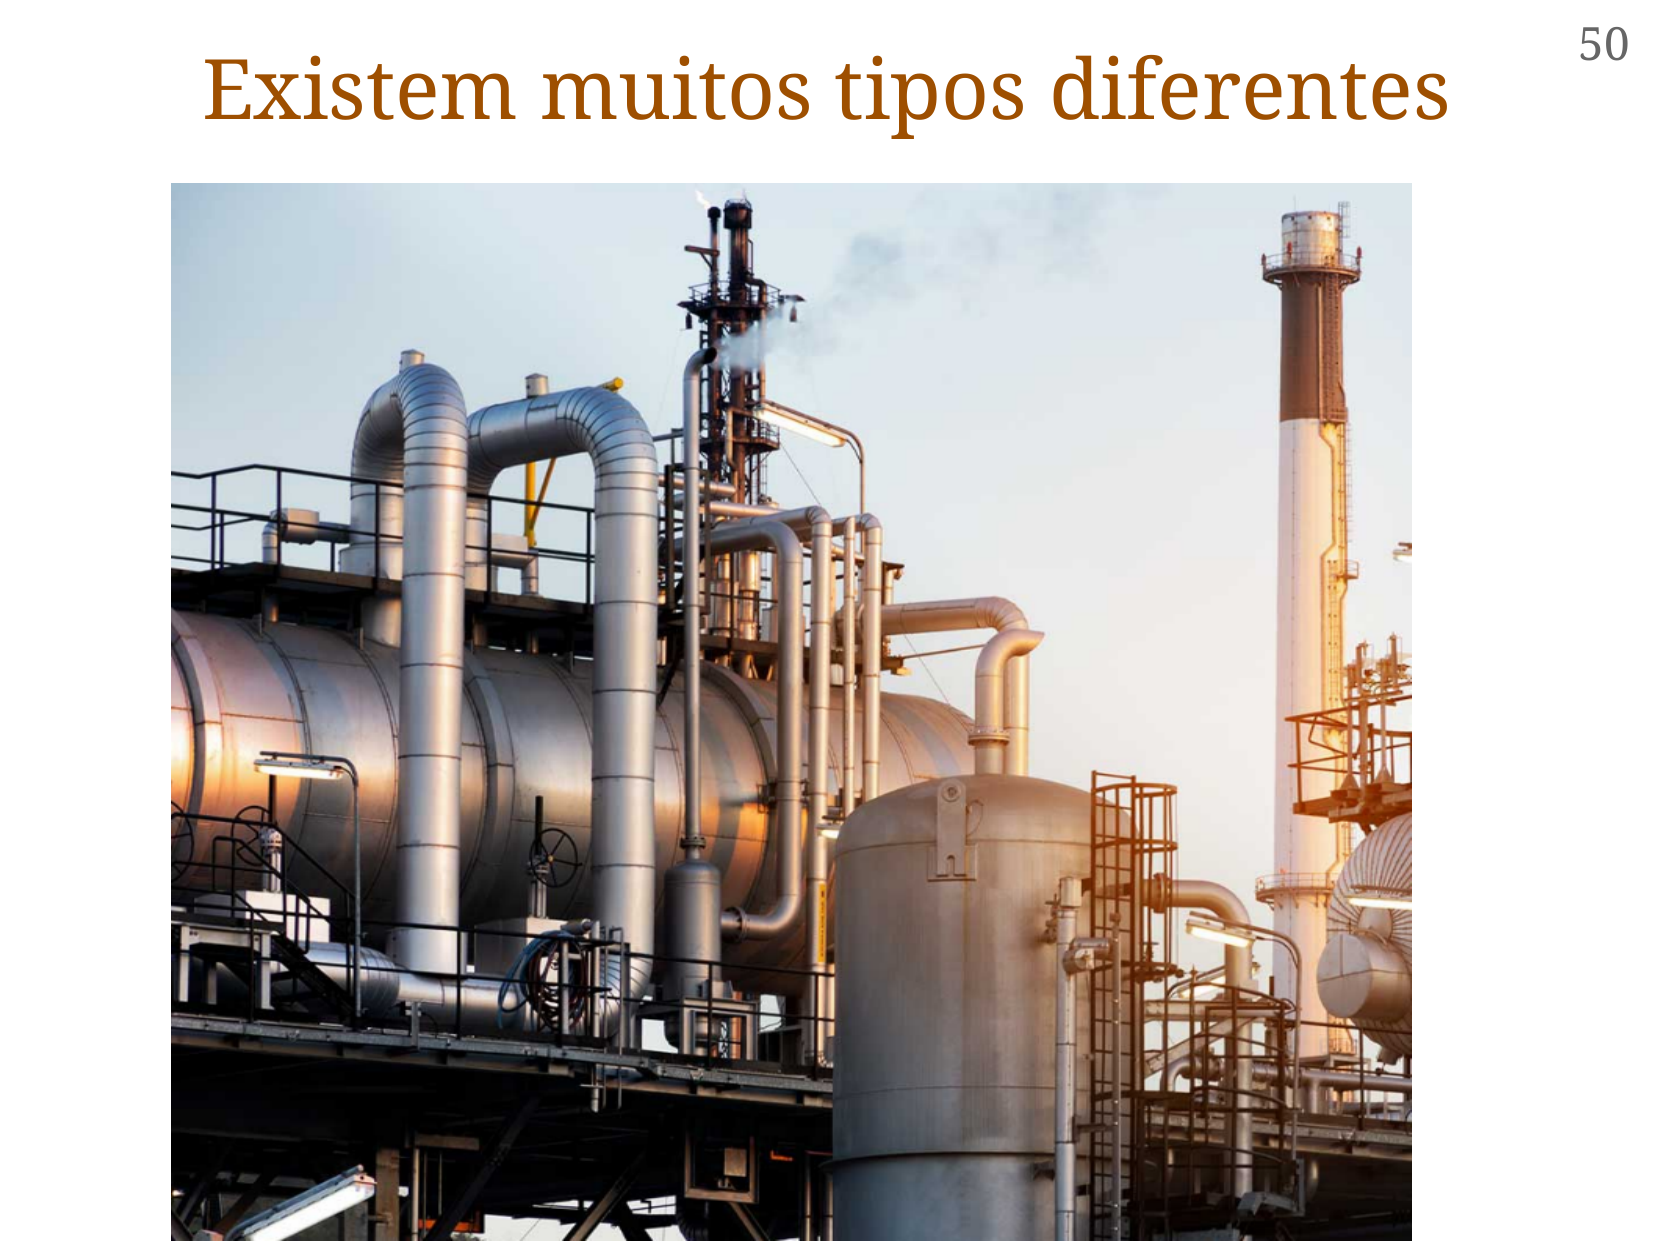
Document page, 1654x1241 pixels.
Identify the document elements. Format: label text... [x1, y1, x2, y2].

title Existem muitos tipos diferentes [59, 29, 1595, 148]
picture [171, 183, 1412, 1241]
